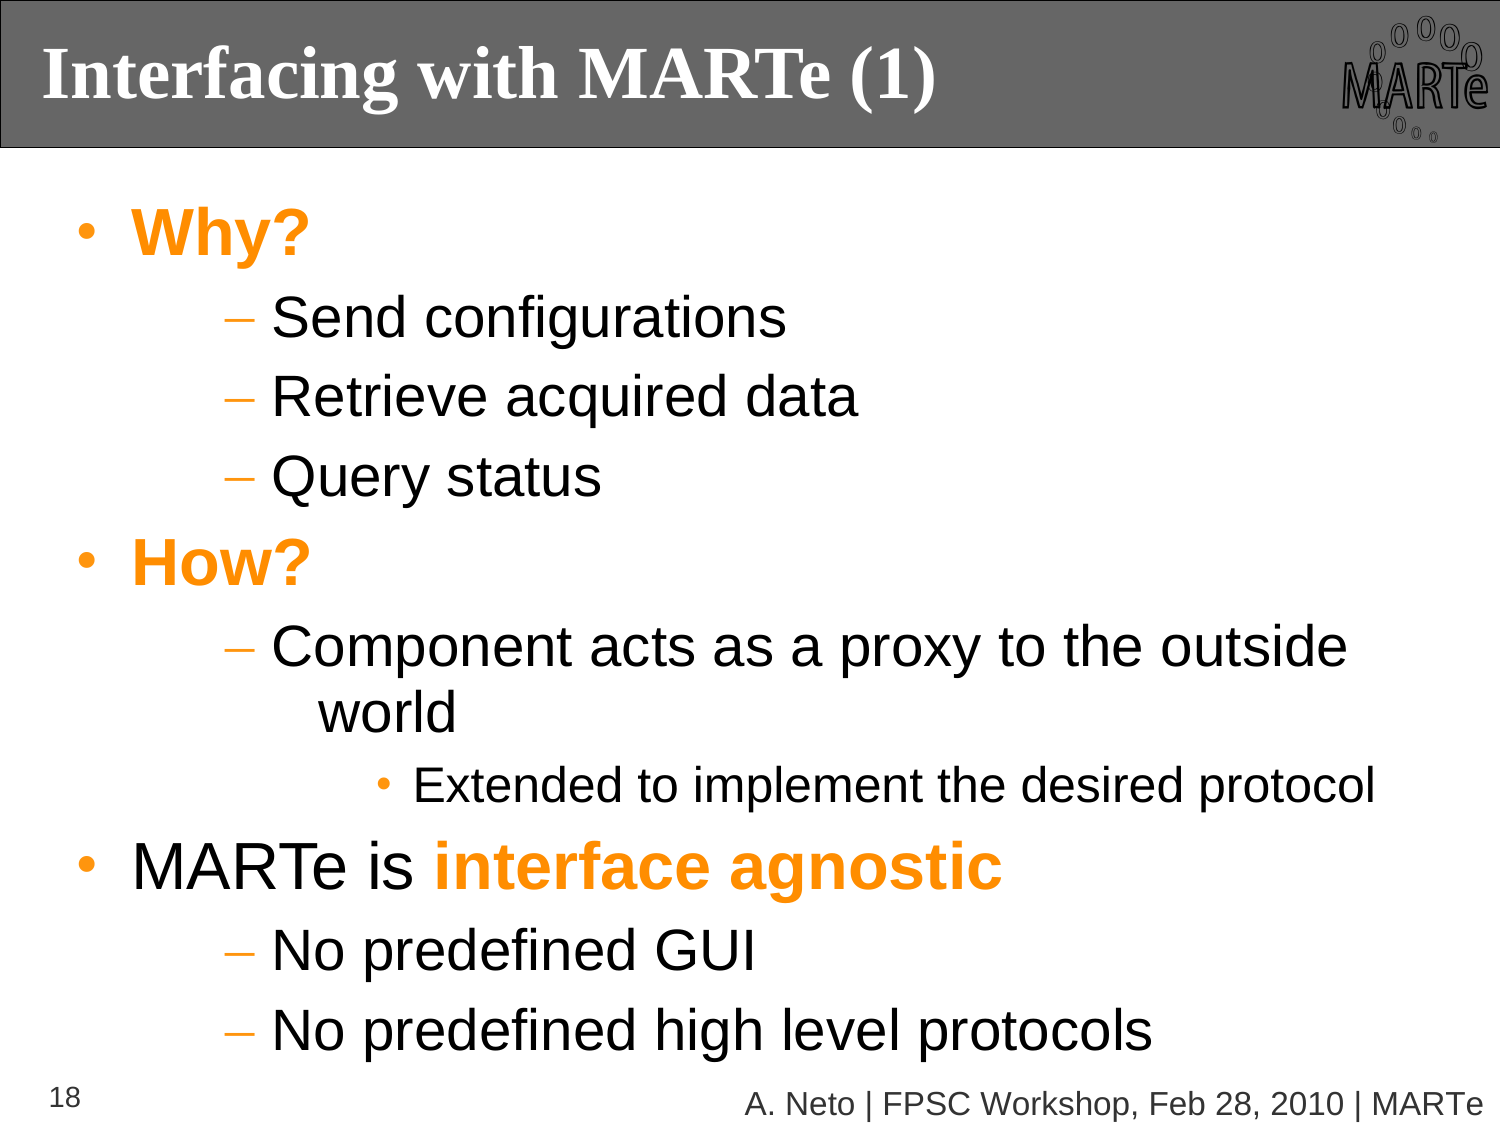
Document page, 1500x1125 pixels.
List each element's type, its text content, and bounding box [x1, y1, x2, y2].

title Interfacing with MARTe (1) [41, 0, 1329, 148]
picture [1340, 0, 1489, 148]
list Why? Send configurations Retrieve acquired data Query status How? Component acts as a proxy to the outside world Extended to implement the desired protocol MARTe is interface agnostic No predefined GUI No predefined high level protocols [75, 191, 1425, 1064]
